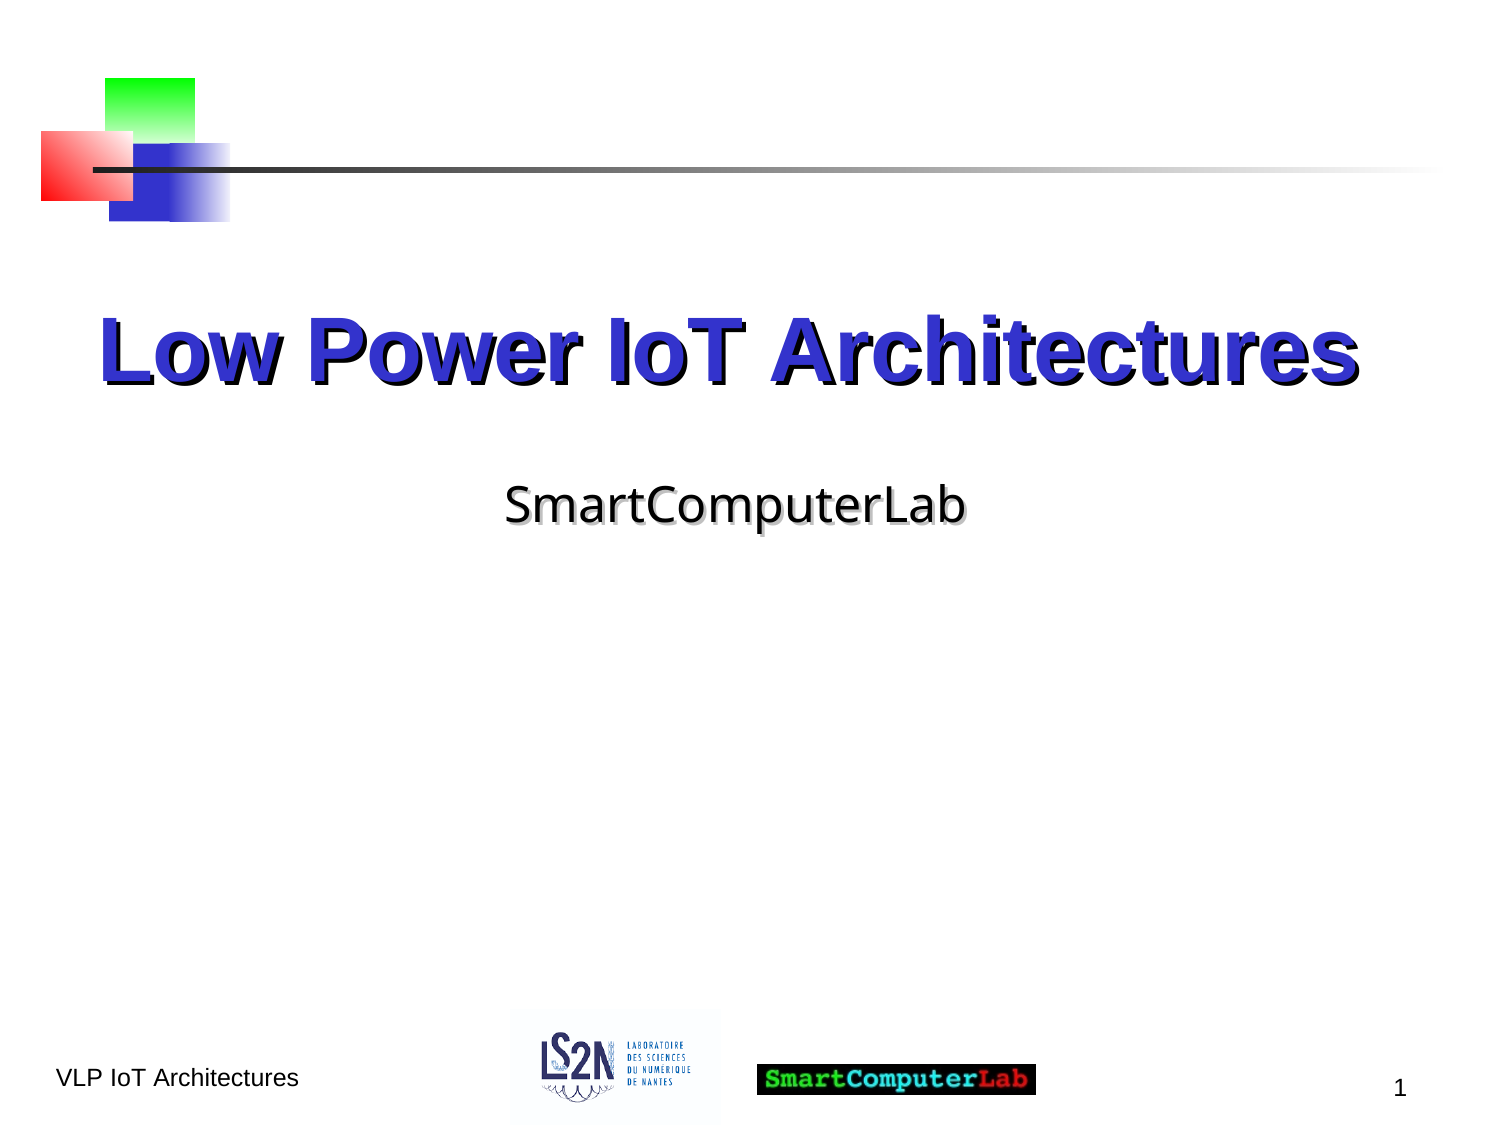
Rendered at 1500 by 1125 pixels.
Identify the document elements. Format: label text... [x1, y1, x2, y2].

text_box SmartComputerLab [150, 464, 1336, 637]
title Low Power IoT Architectures [43, 281, 1441, 408]
picture [757, 1064, 1036, 1095]
picture [510, 1009, 721, 1125]
